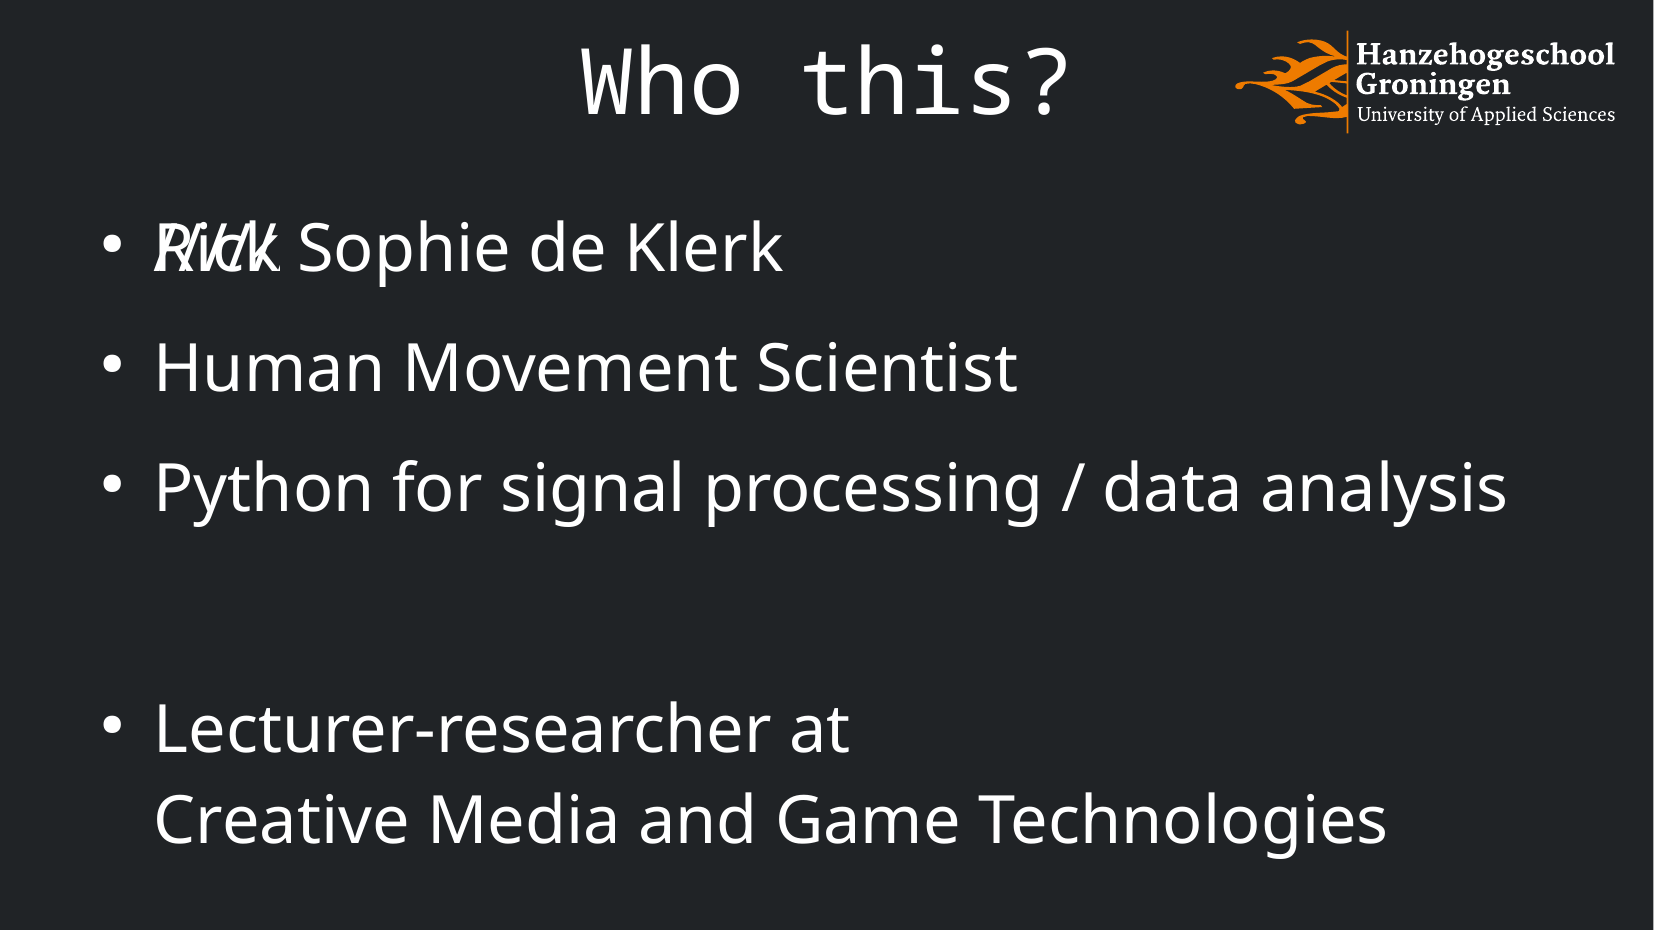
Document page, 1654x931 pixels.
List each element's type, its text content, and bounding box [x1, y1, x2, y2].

title Who this? [82, 1, 1571, 157]
list Rick Sophie de Klerk Human Movement Scientist Python for signal processing / data analysis Lecturer-researcher at Creative Media and Game Technologies [82, 199, 1571, 916]
picture [1234, 29, 1619, 135]
